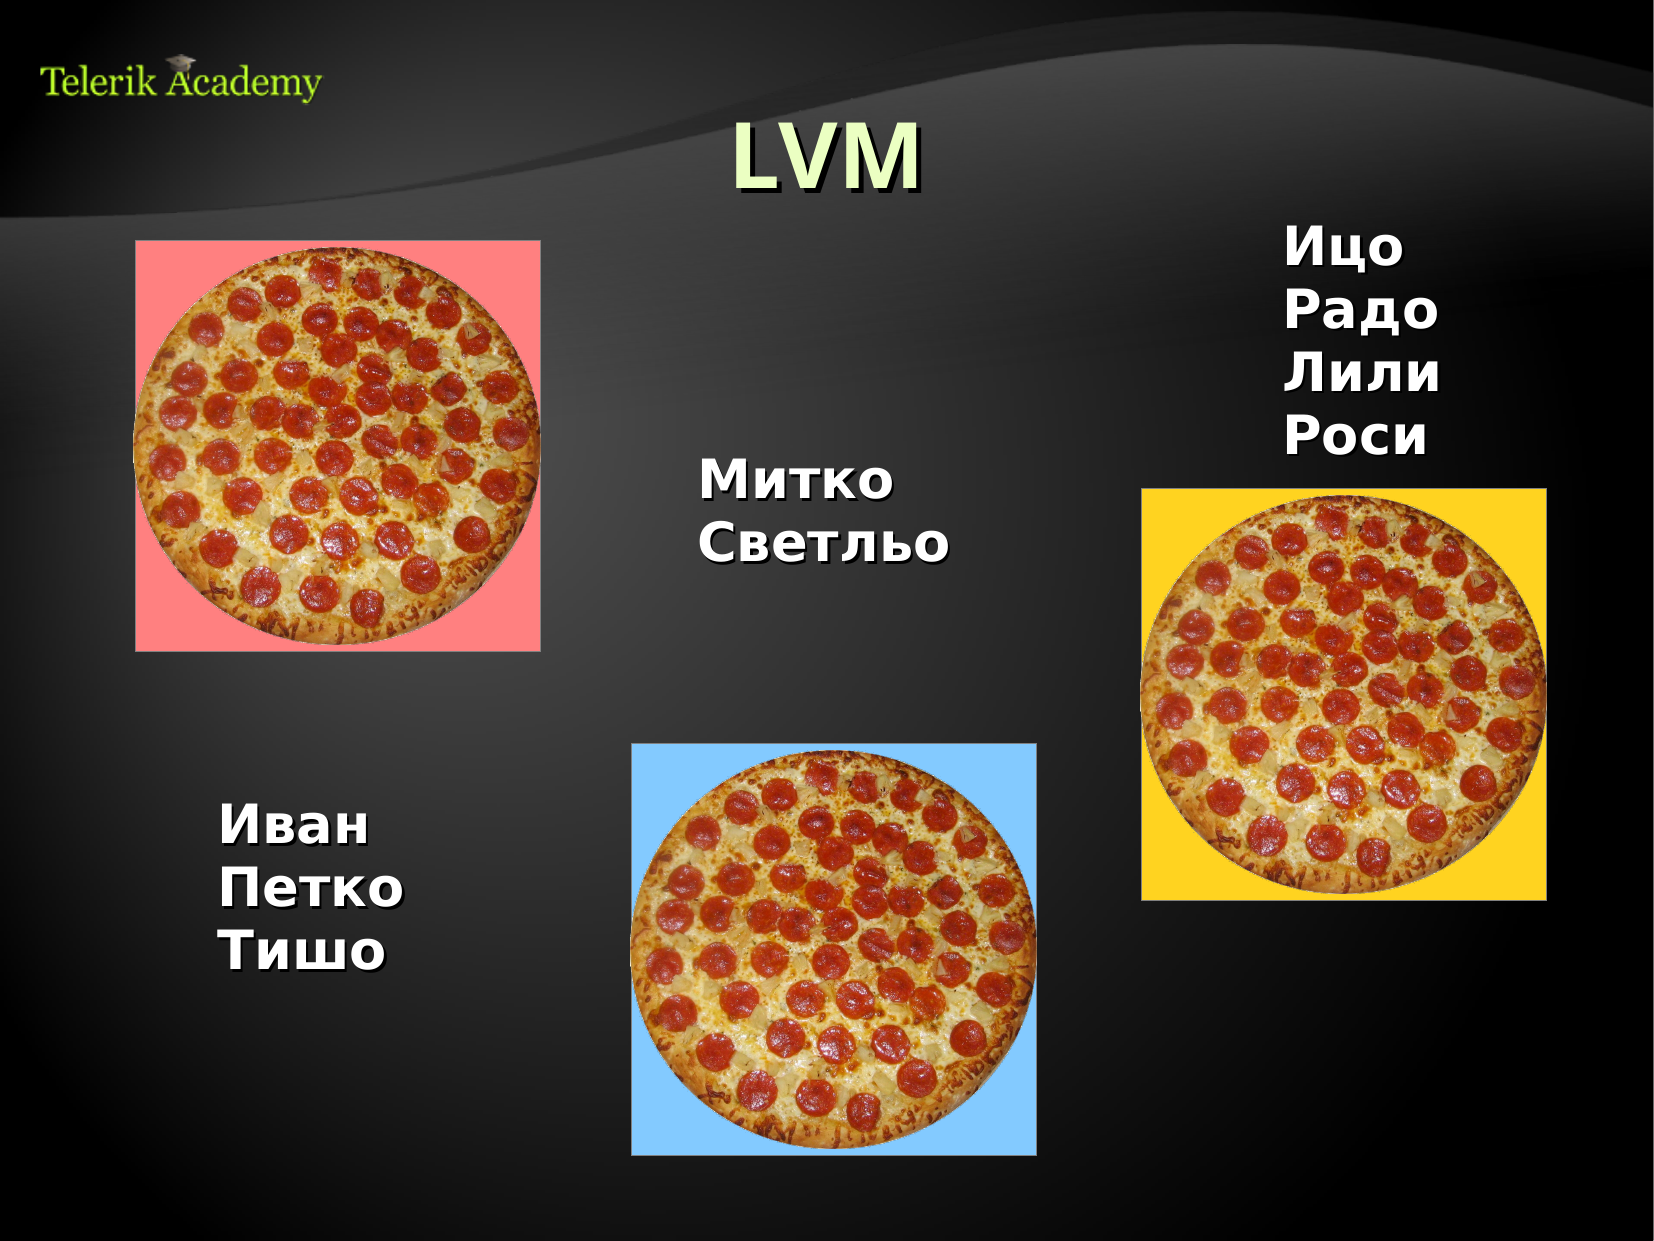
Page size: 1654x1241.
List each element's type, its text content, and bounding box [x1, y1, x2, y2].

title LVM [82, 49, 1571, 257]
text_box [1141, 894, 1547, 901]
text_box Митко Светльо [682, 441, 966, 582]
text_box [135, 646, 541, 652]
text_box [135, 240, 541, 247]
text_box [1141, 488, 1547, 495]
text_box [631, 1149, 1037, 1156]
picture [0, 0, 1654, 1241]
text_box Ицо Радо Лили Роси [1267, 207, 1459, 475]
text_box [631, 743, 1037, 750]
text_box Иван Петко Тишо [202, 786, 421, 991]
